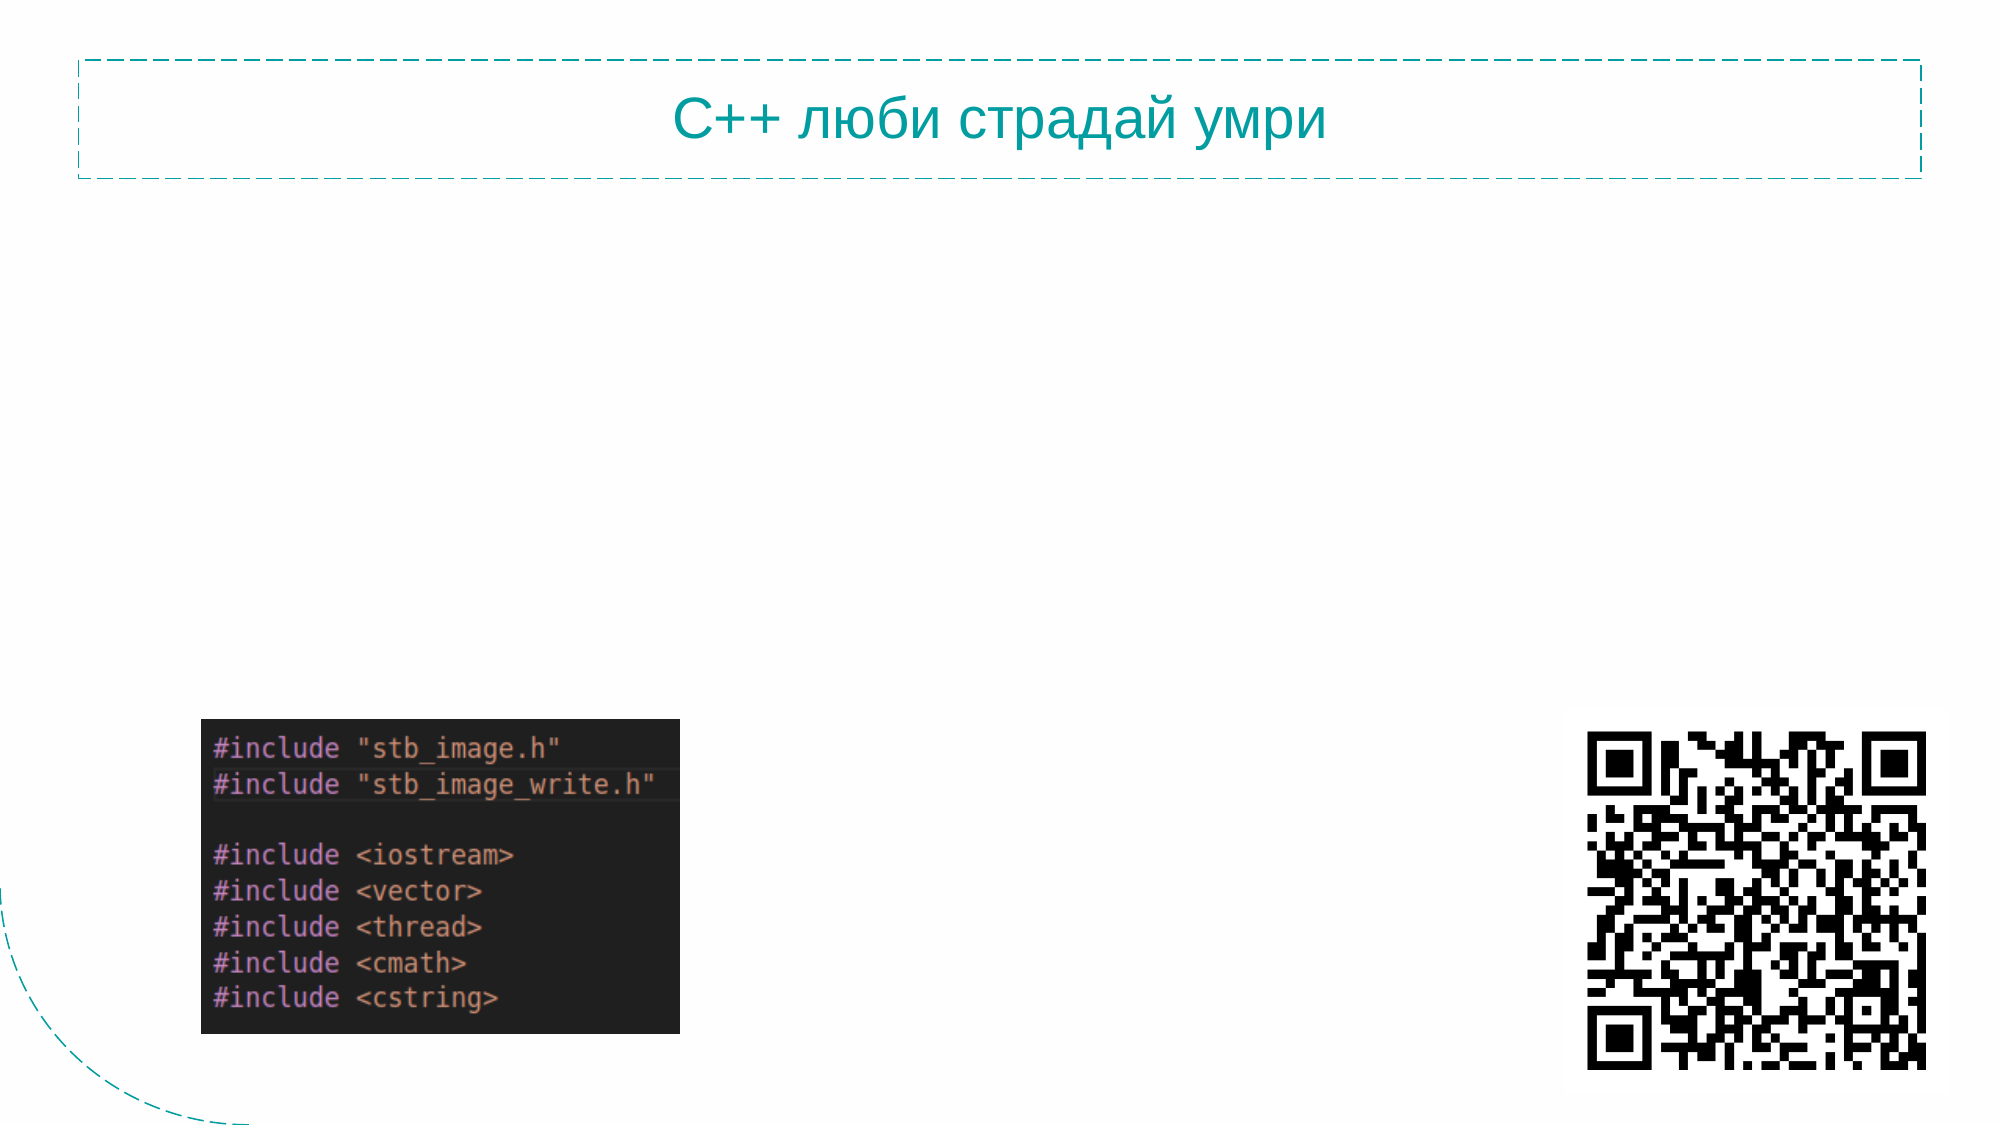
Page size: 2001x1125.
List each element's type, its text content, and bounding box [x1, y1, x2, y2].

picture [201, 719, 680, 1034]
picture [1564, 708, 1949, 1093]
title С++ люби страдай умри [78, 59, 1922, 179]
